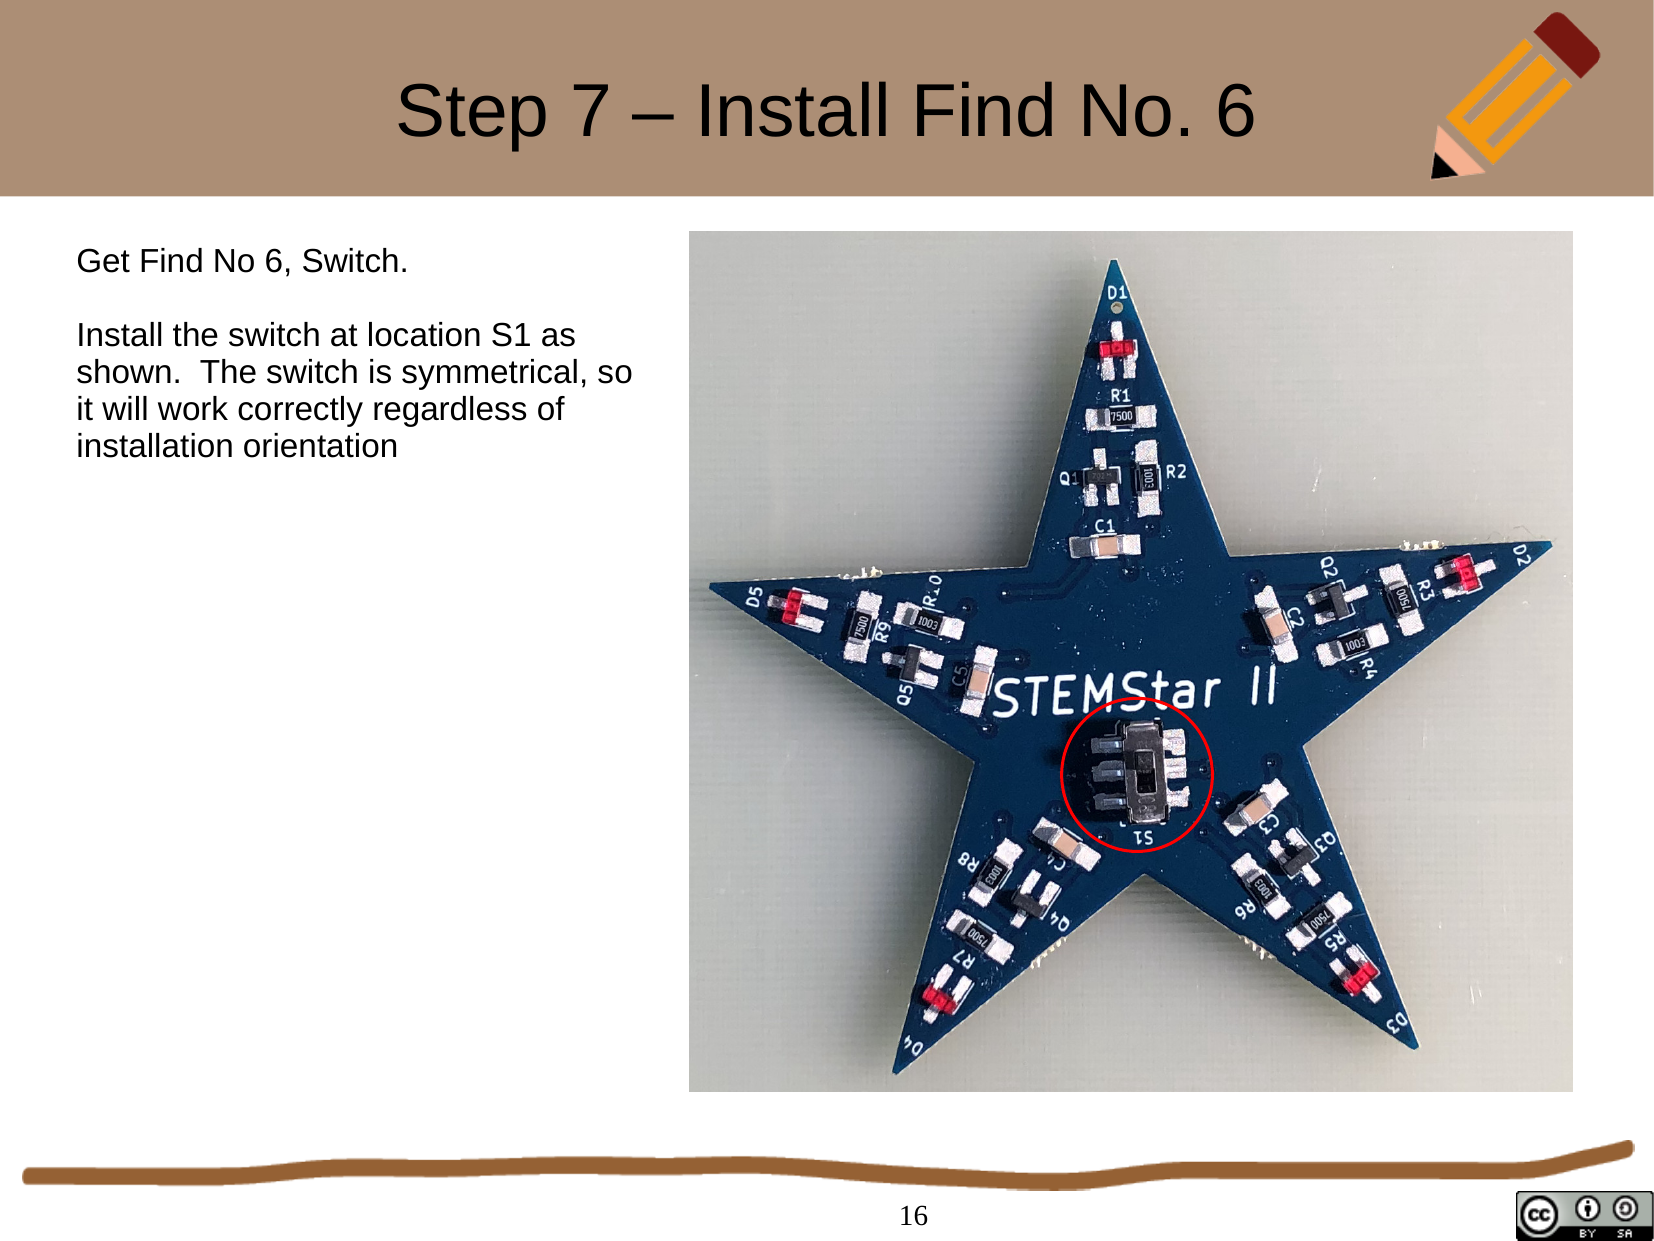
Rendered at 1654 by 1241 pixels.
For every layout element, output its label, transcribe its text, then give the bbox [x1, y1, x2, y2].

picture [1430, 12, 1601, 181]
picture [689, 231, 1573, 1092]
text_box Get Find No 6, Switch. Install the switch at location S1 as shown. The switch is symmetrical, so it will work correctly regardless of installation orientation [26, 235, 674, 547]
picture [22, 1140, 1654, 1241]
title Step 7 – Install Find No. 6 [82, 49, 1571, 172]
